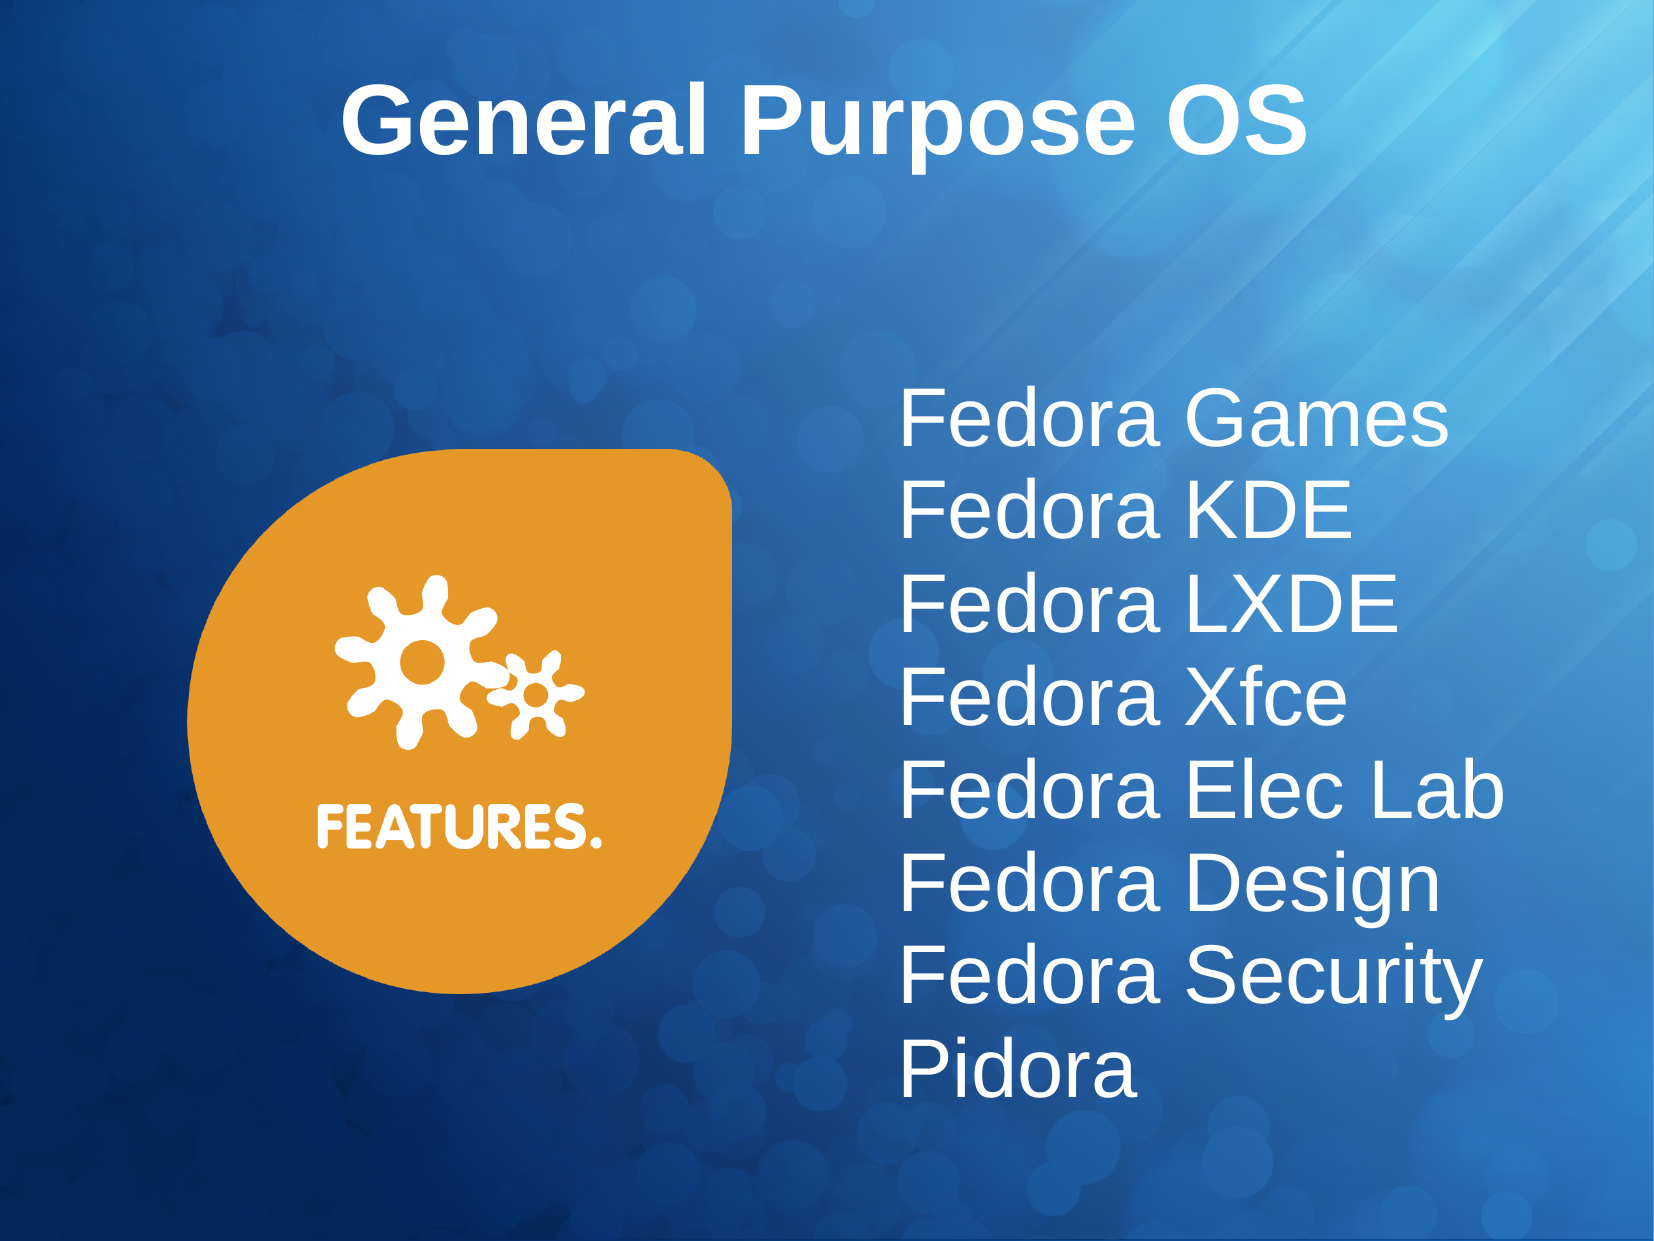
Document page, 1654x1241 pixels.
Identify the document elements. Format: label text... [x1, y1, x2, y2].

picture [0, 0, 1654, 1241]
text_box Fedora Games Fedora KDE Fedora LXDE Fedora Xfce Fedora Elec Lab Fedora Design Fedora Security Pidora [882, 363, 1523, 1123]
text_box General Purpose OS [37, 56, 1613, 183]
